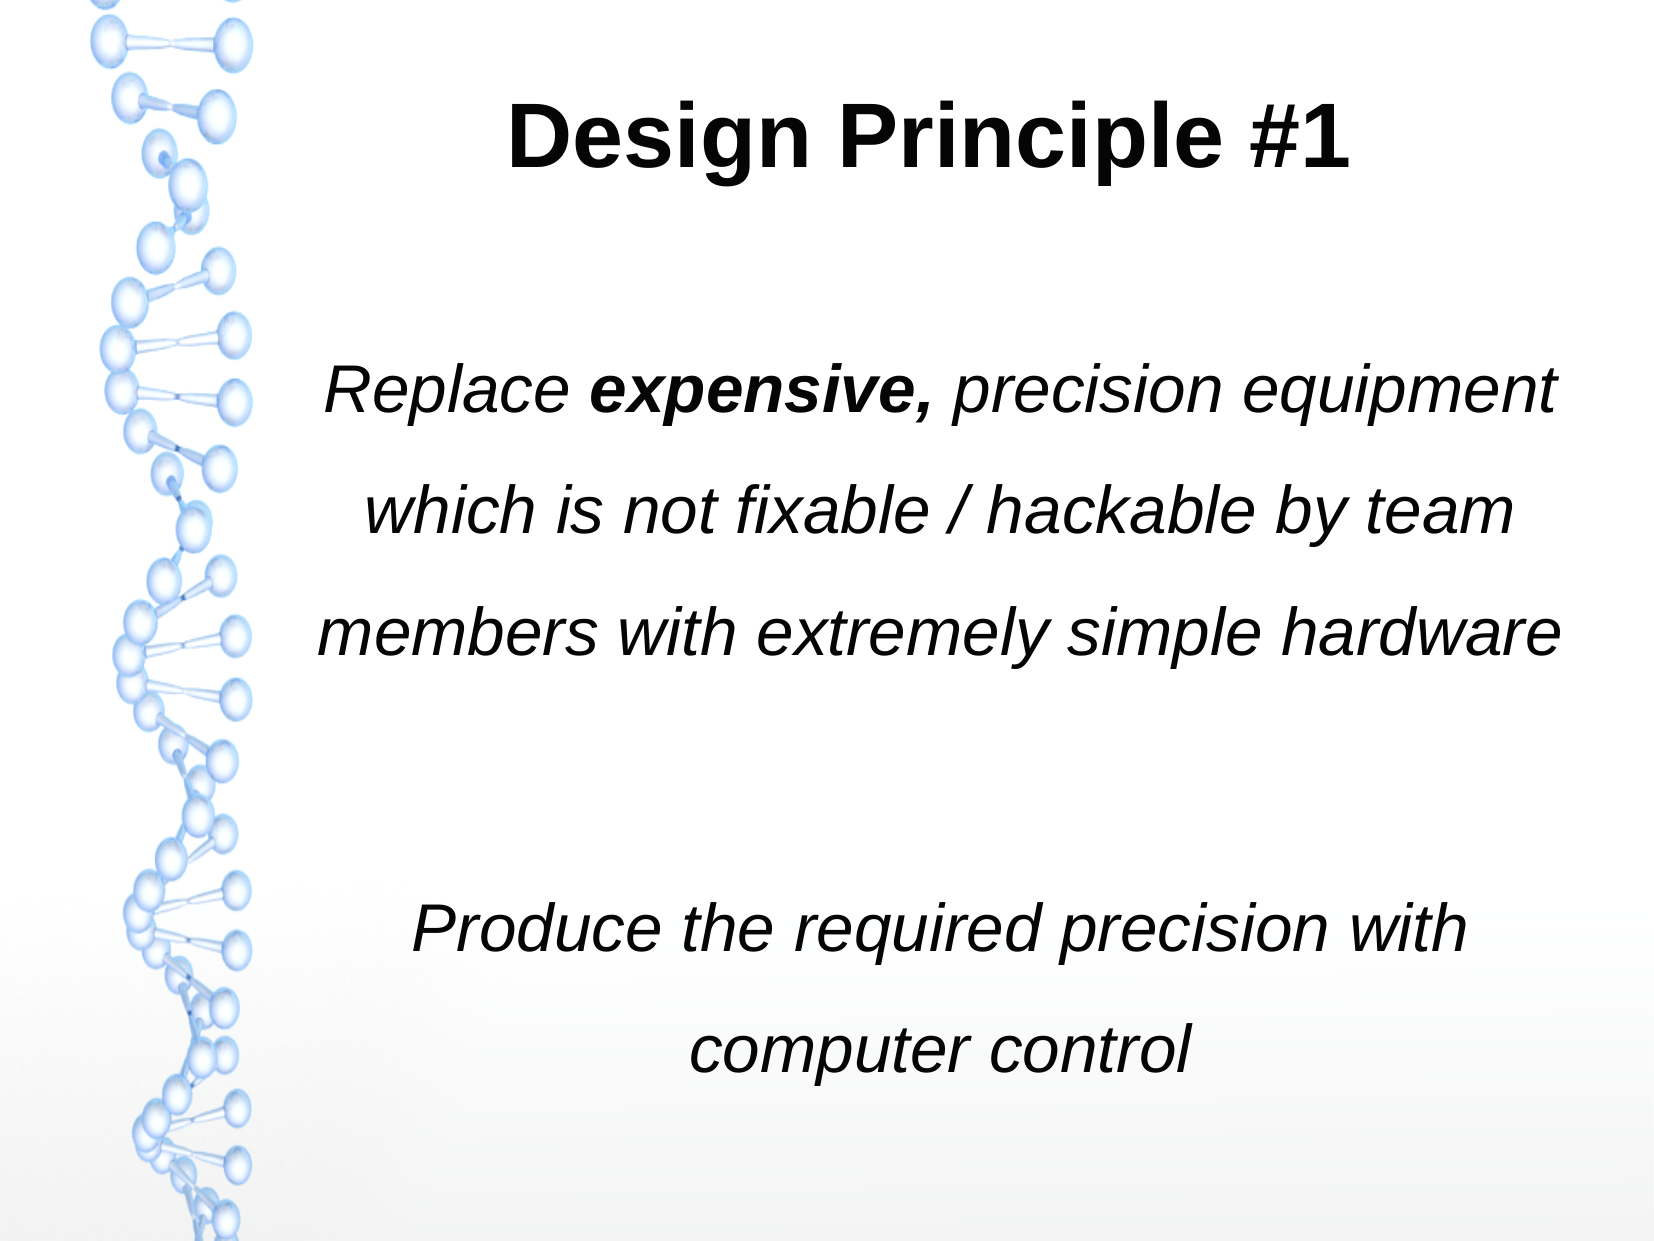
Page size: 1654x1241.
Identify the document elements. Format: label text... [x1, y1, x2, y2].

picture [0, 0, 1654, 1241]
title Design Principle #1 [265, 47, 1595, 226]
list Replace expensive, precision equipment which is not fixable / hackable by team members with extremely simple hardware Produce the required precision with computer control [240, 299, 1591, 1096]
